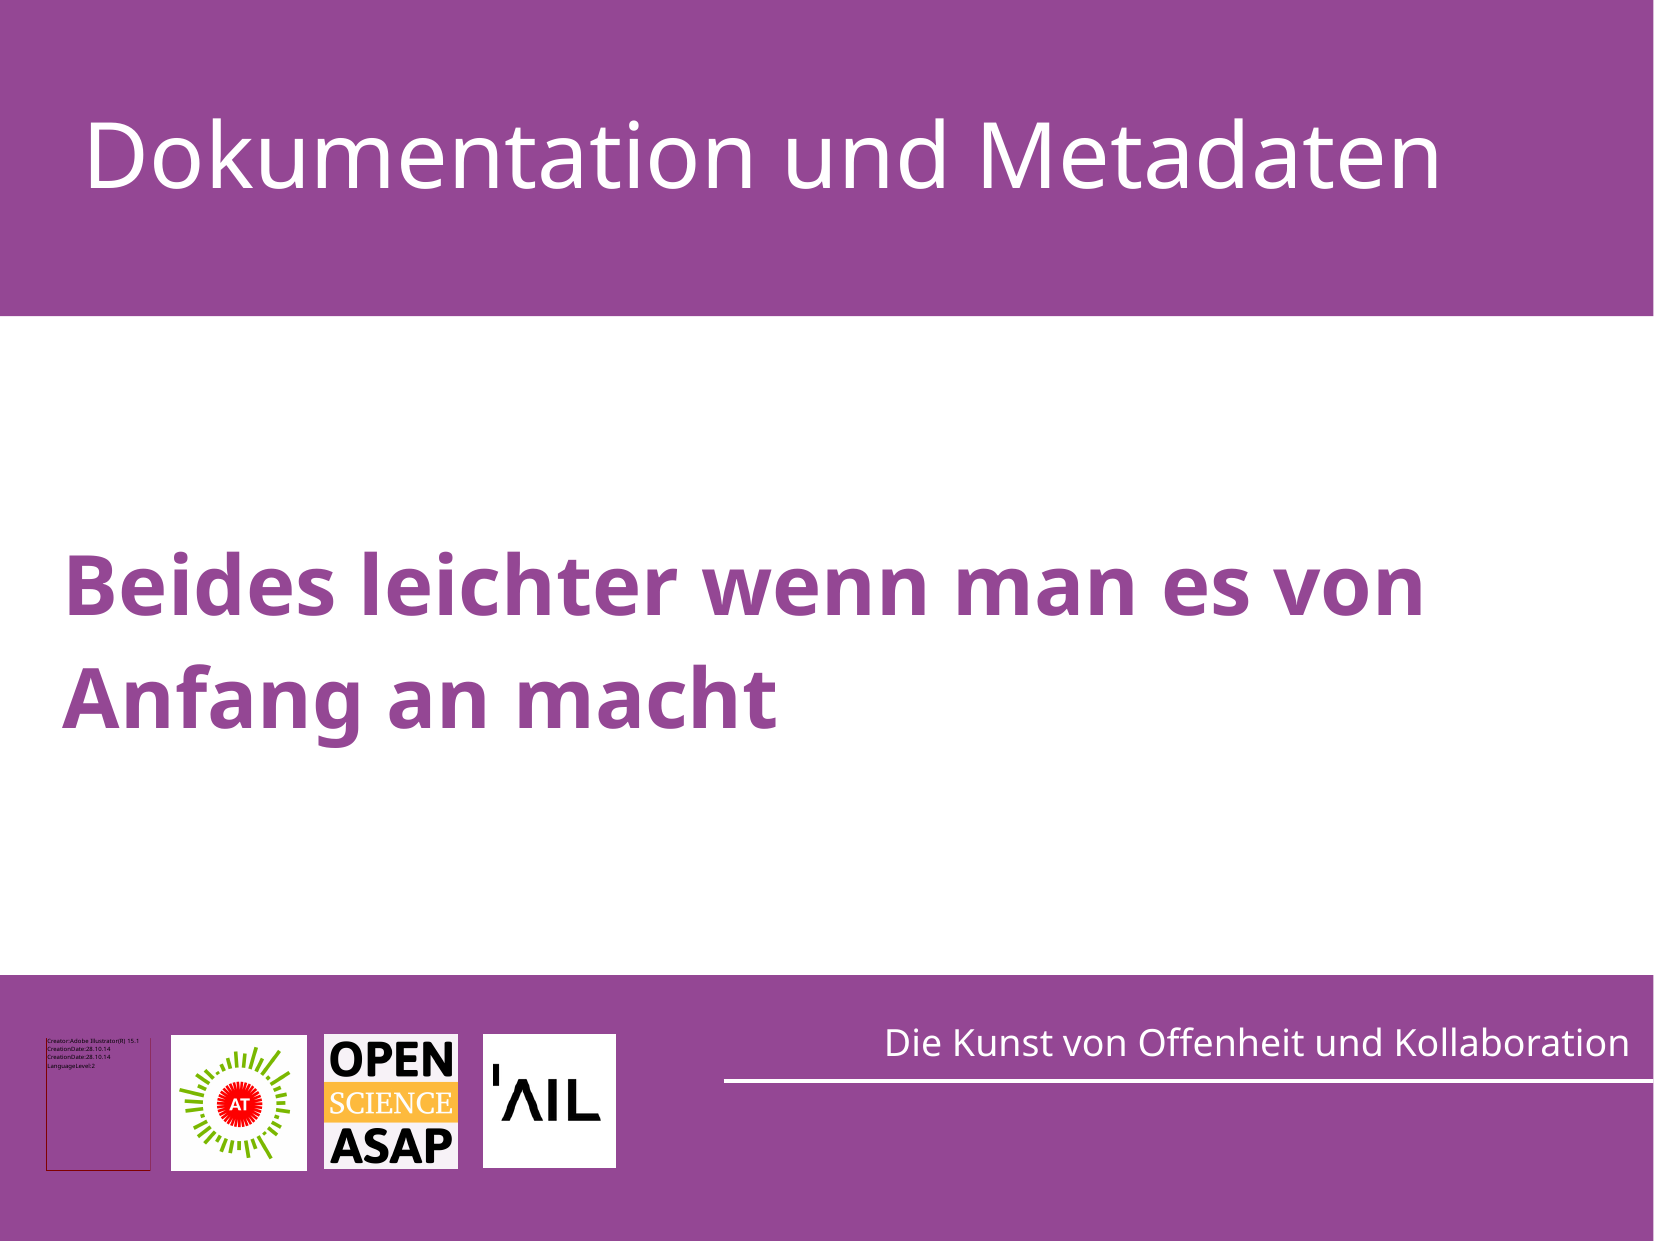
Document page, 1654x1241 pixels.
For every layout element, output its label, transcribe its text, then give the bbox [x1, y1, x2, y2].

text_box Beides leichter wenn man es von Anfang an macht [48, 518, 1594, 815]
text_box [0, 0, 1654, 1241]
title Dokumentation und Metadaten [82, 49, 1571, 257]
picture [324, 1034, 458, 1169]
picture [171, 1035, 307, 1171]
picture [483, 1034, 616, 1168]
picture [45, 1039, 151, 1171]
text_box Die Kunst von Offenheit und Kollaboration [869, 1009, 1624, 1067]
